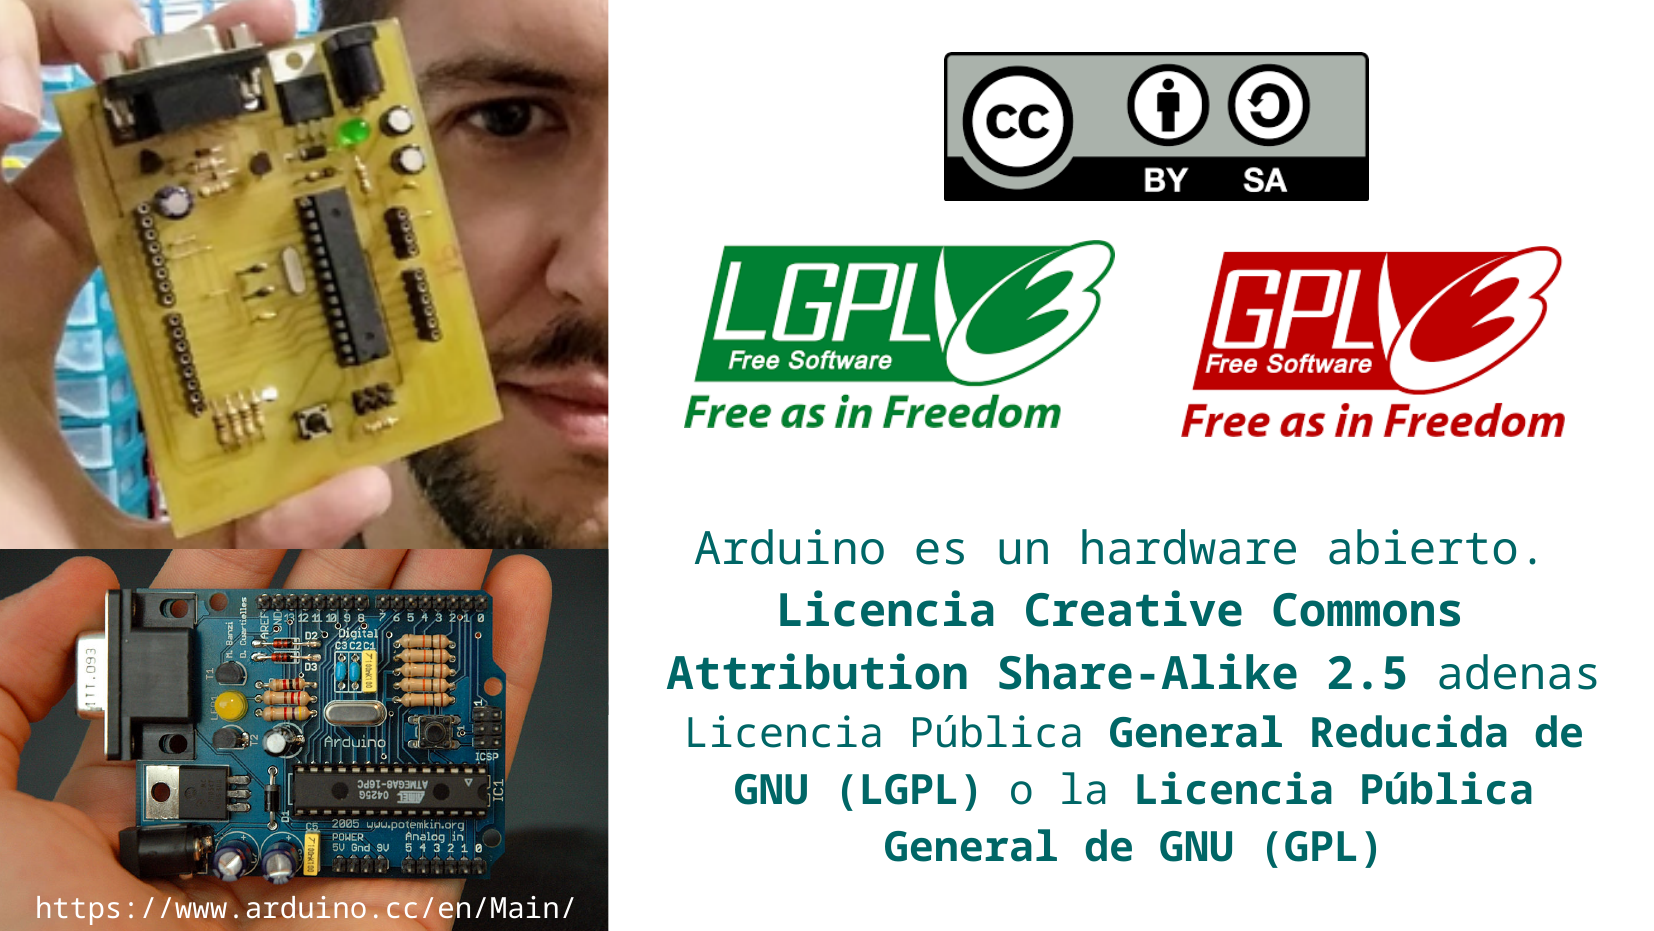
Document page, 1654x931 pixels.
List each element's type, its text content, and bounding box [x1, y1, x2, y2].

picture [0, 0, 609, 931]
text_box Arduino es un hardware abierto. Licencia Creative Commons Attribution Share-Alike 2.5 adenas Licencia Pública General Reducida de GNU (LGPL) o la Licencia Pública General de GNU (GPL) arduino.cc [637, 507, 1630, 907]
picture [944, 52, 1369, 201]
text_box https://www.arduino.cc/en/Main/Boards [20, 879, 697, 931]
picture [684, 240, 1115, 428]
picture [1181, 246, 1565, 438]
